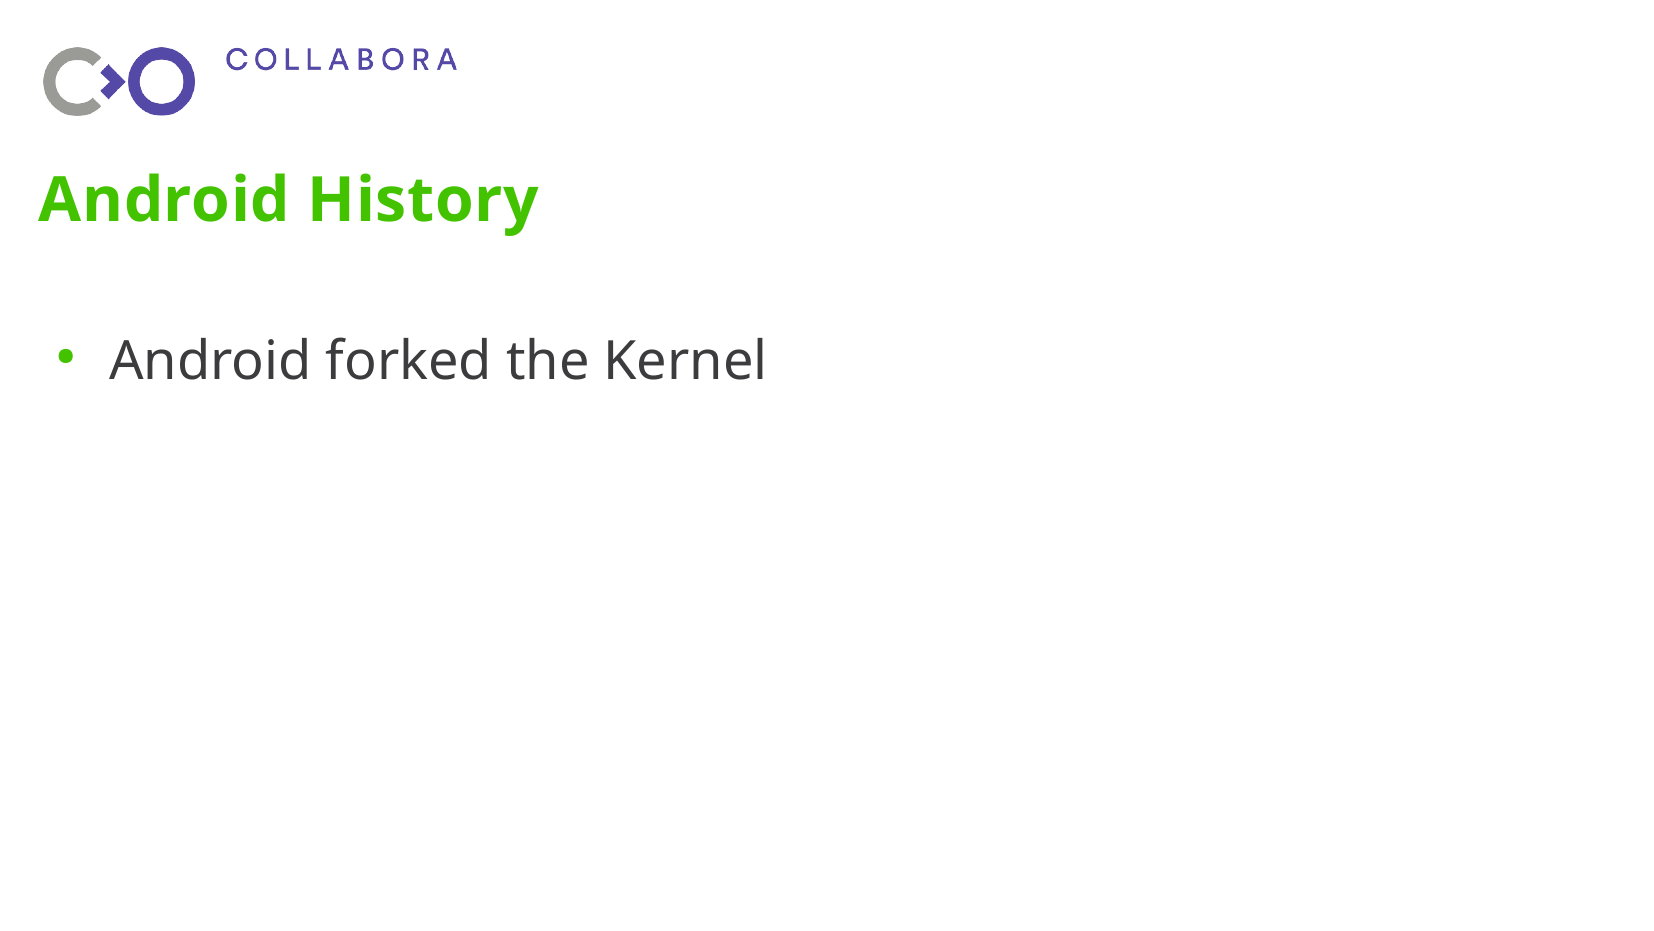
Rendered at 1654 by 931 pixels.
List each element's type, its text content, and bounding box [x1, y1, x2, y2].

title Android History [38, 159, 1614, 216]
list Android forked the Kernel [38, 325, 1614, 581]
picture [43, 47, 457, 116]
